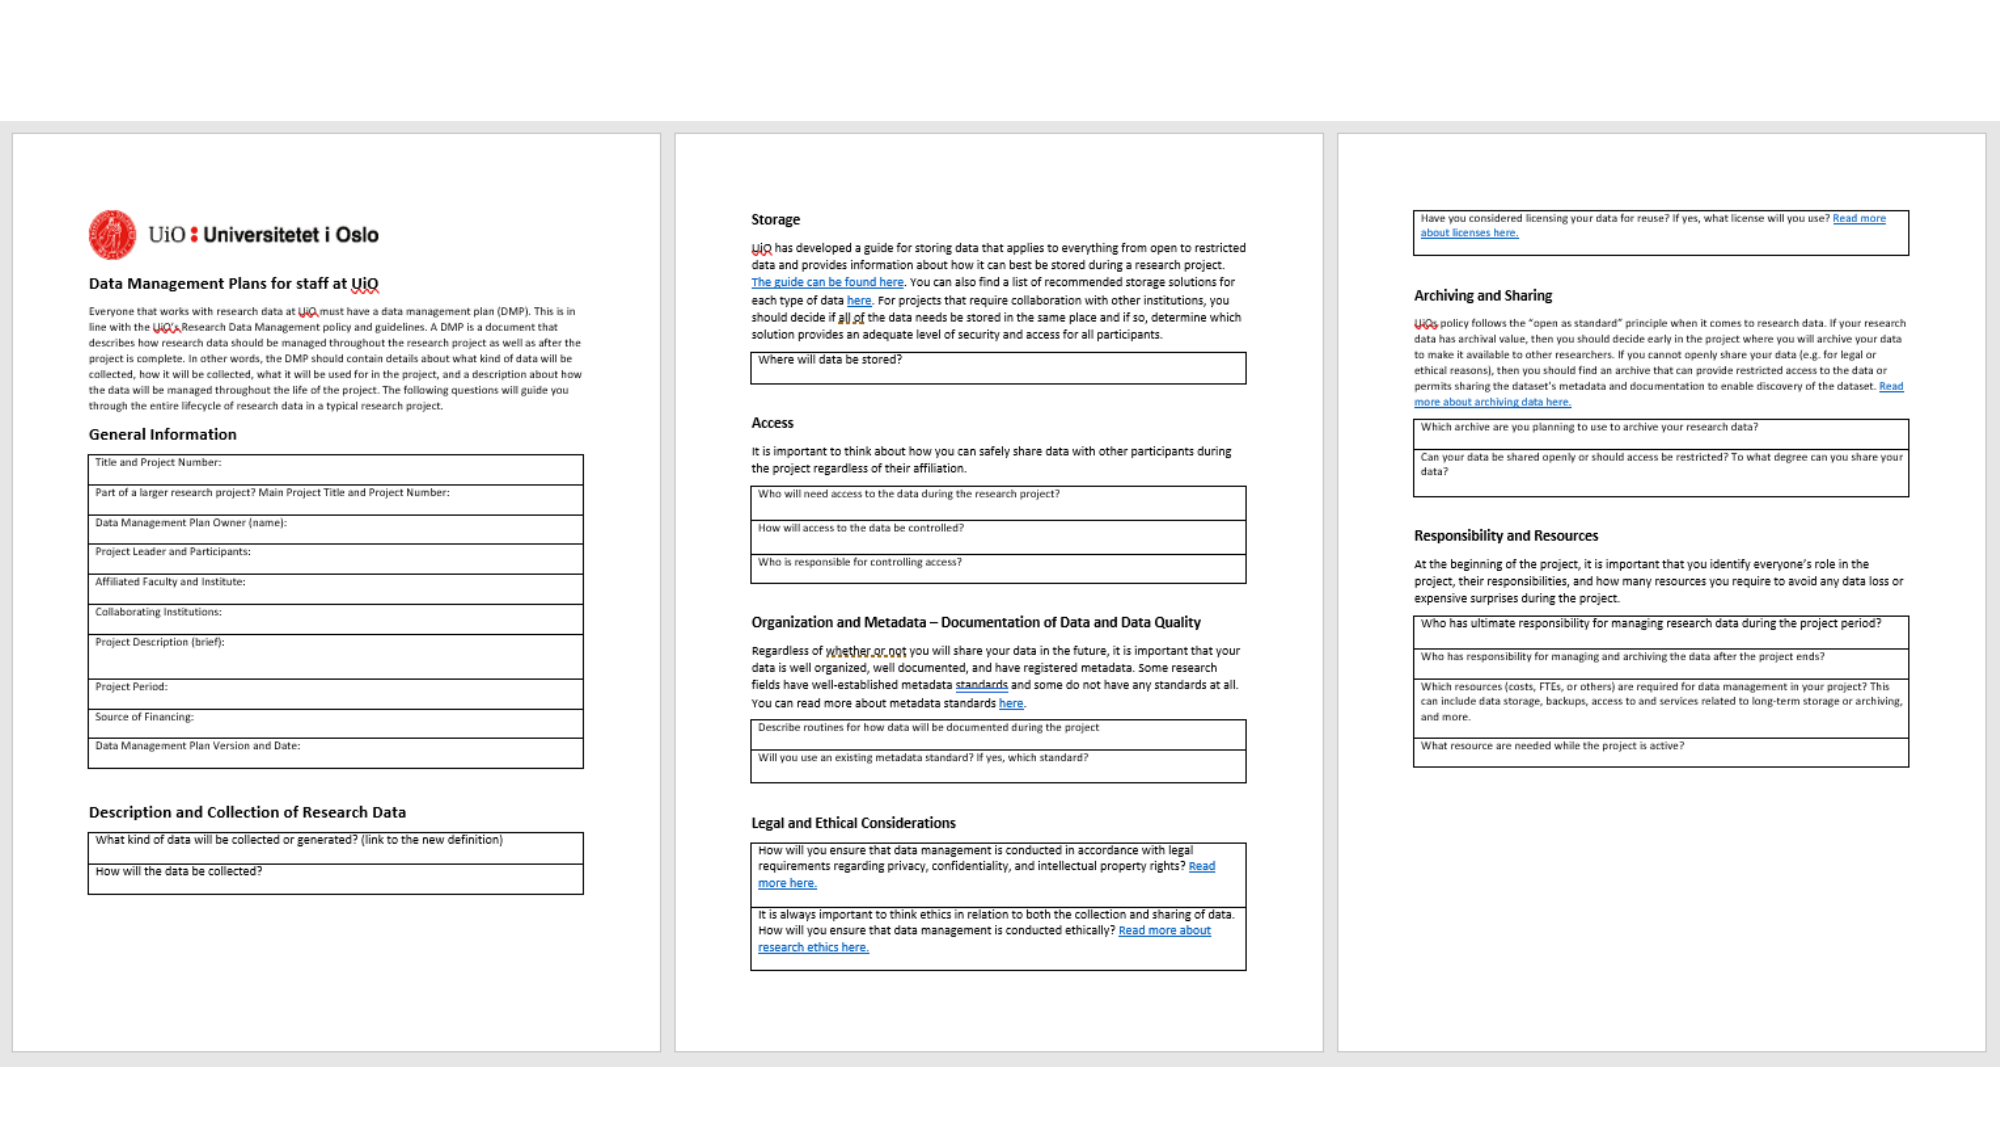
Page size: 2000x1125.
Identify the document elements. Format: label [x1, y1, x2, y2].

text_box [0, 1067, 2000, 1125]
picture [0, 121, 2000, 1067]
text_box [0, 0, 2000, 121]
